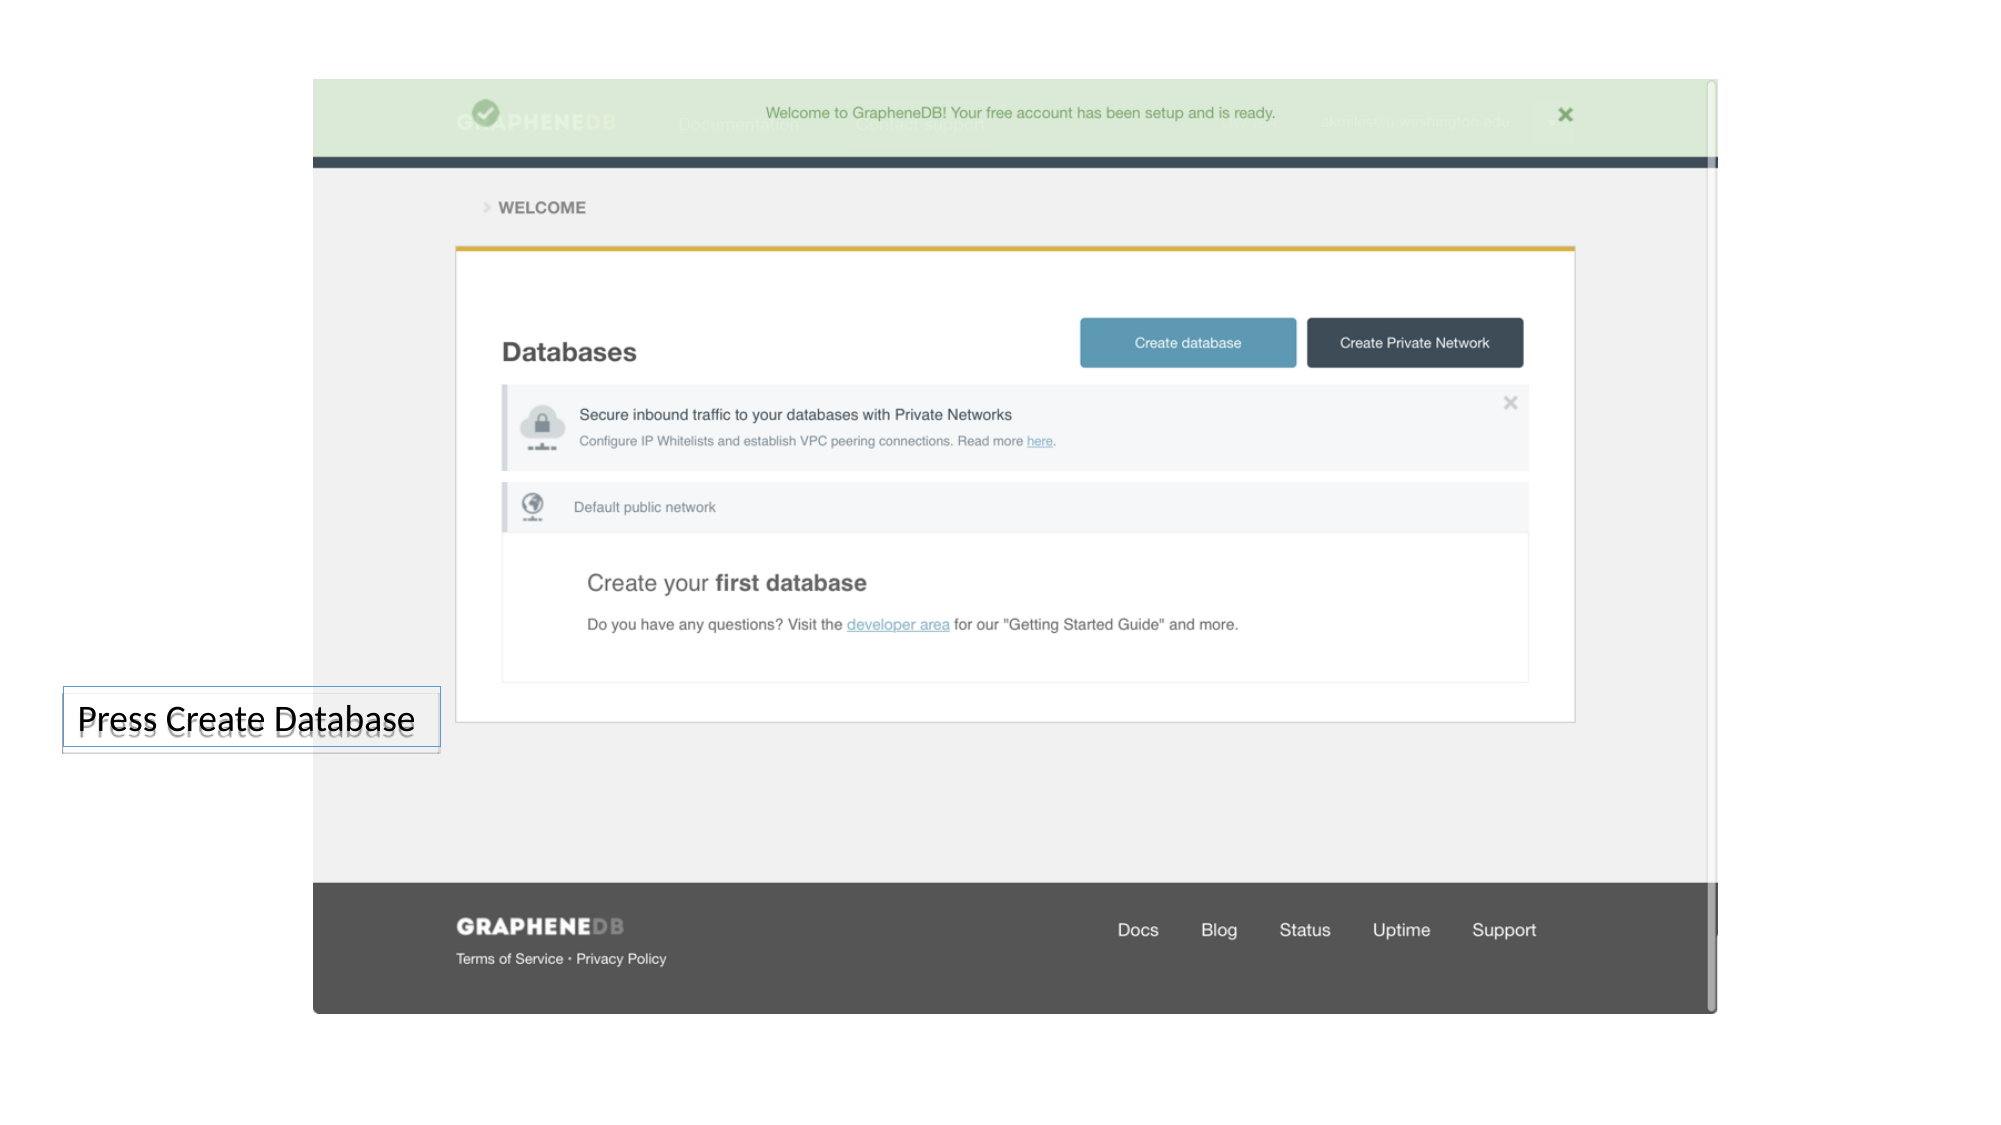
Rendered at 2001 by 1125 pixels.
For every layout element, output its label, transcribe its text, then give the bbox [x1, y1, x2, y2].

text_box Press Create Database [63, 686, 441, 747]
picture [313, 79, 1718, 1014]
